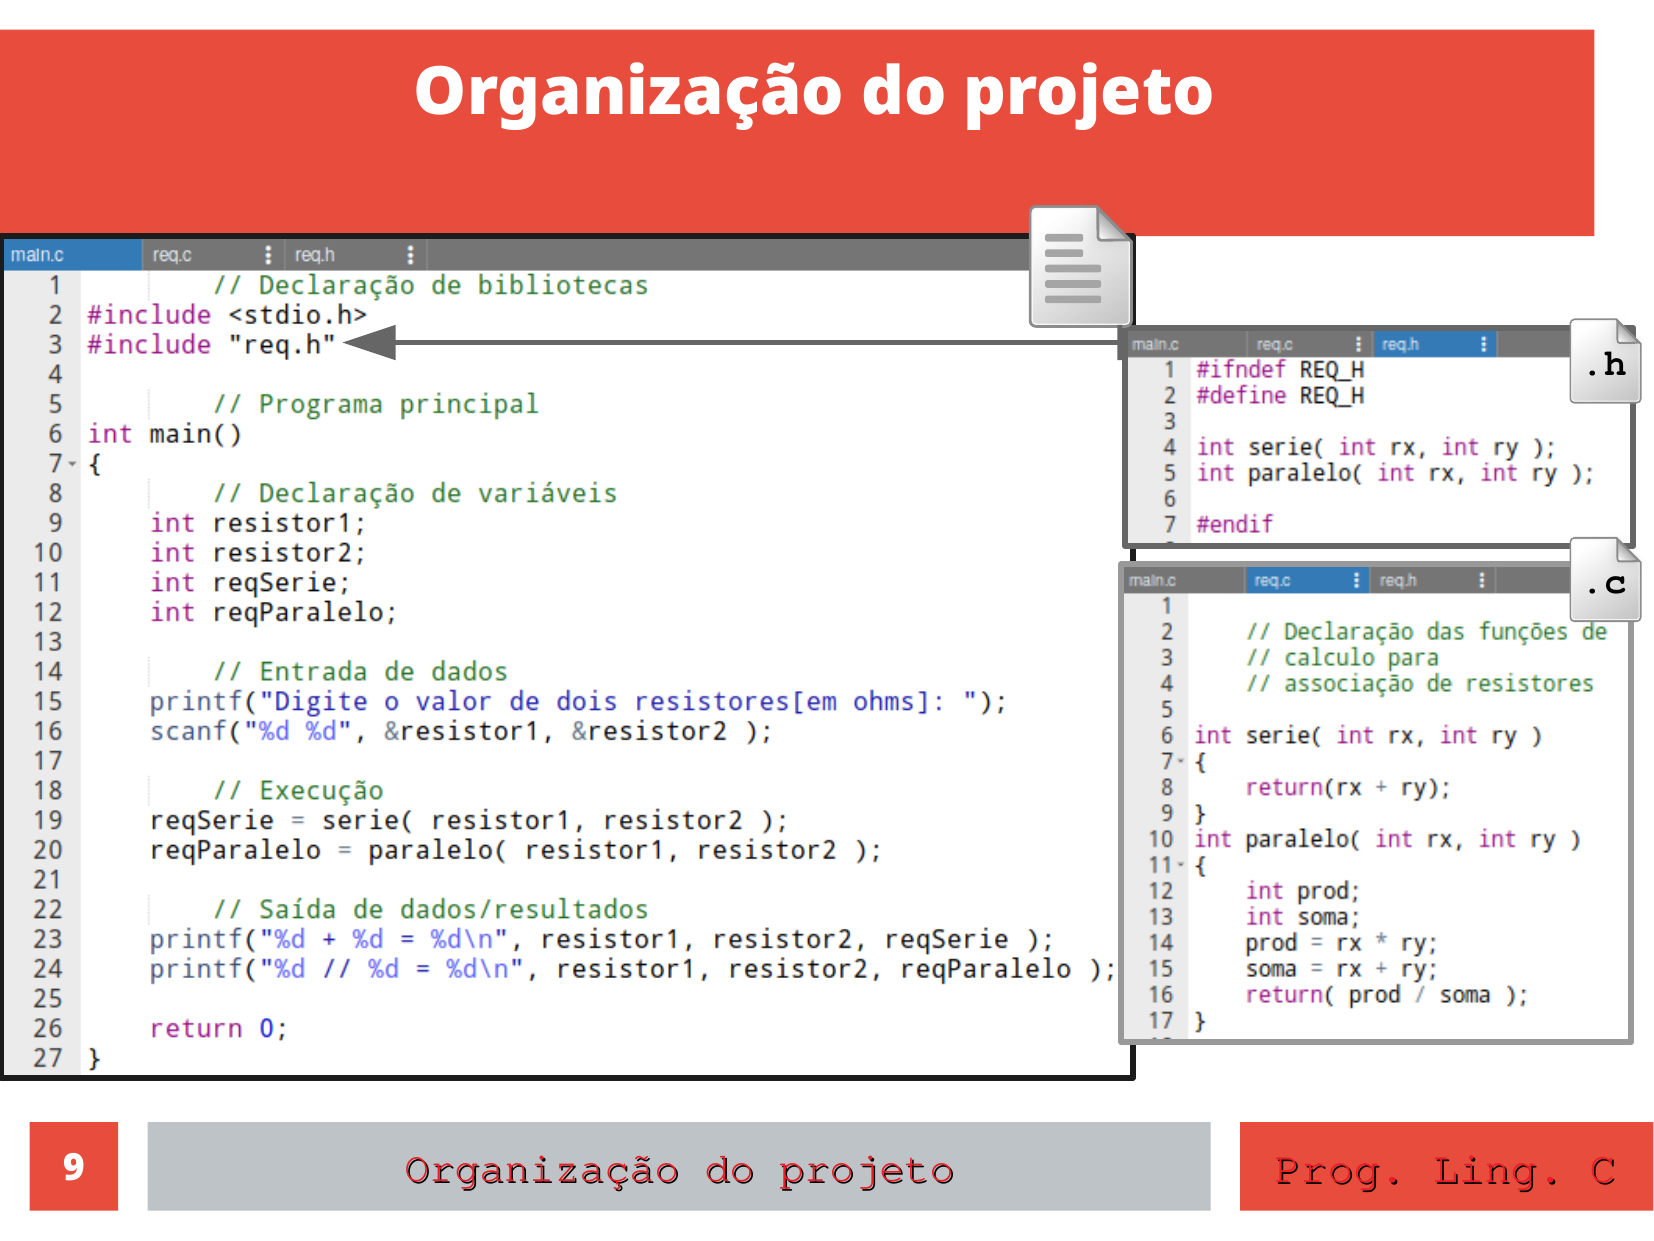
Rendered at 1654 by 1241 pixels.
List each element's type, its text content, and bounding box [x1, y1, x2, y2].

text_box Organização do projeto [197, 1133, 1162, 1199]
picture [3, 188, 1654, 1075]
title Organização do projeto [283, 42, 1347, 225]
text_box Prog. Ling. C [1233, 1133, 1654, 1202]
